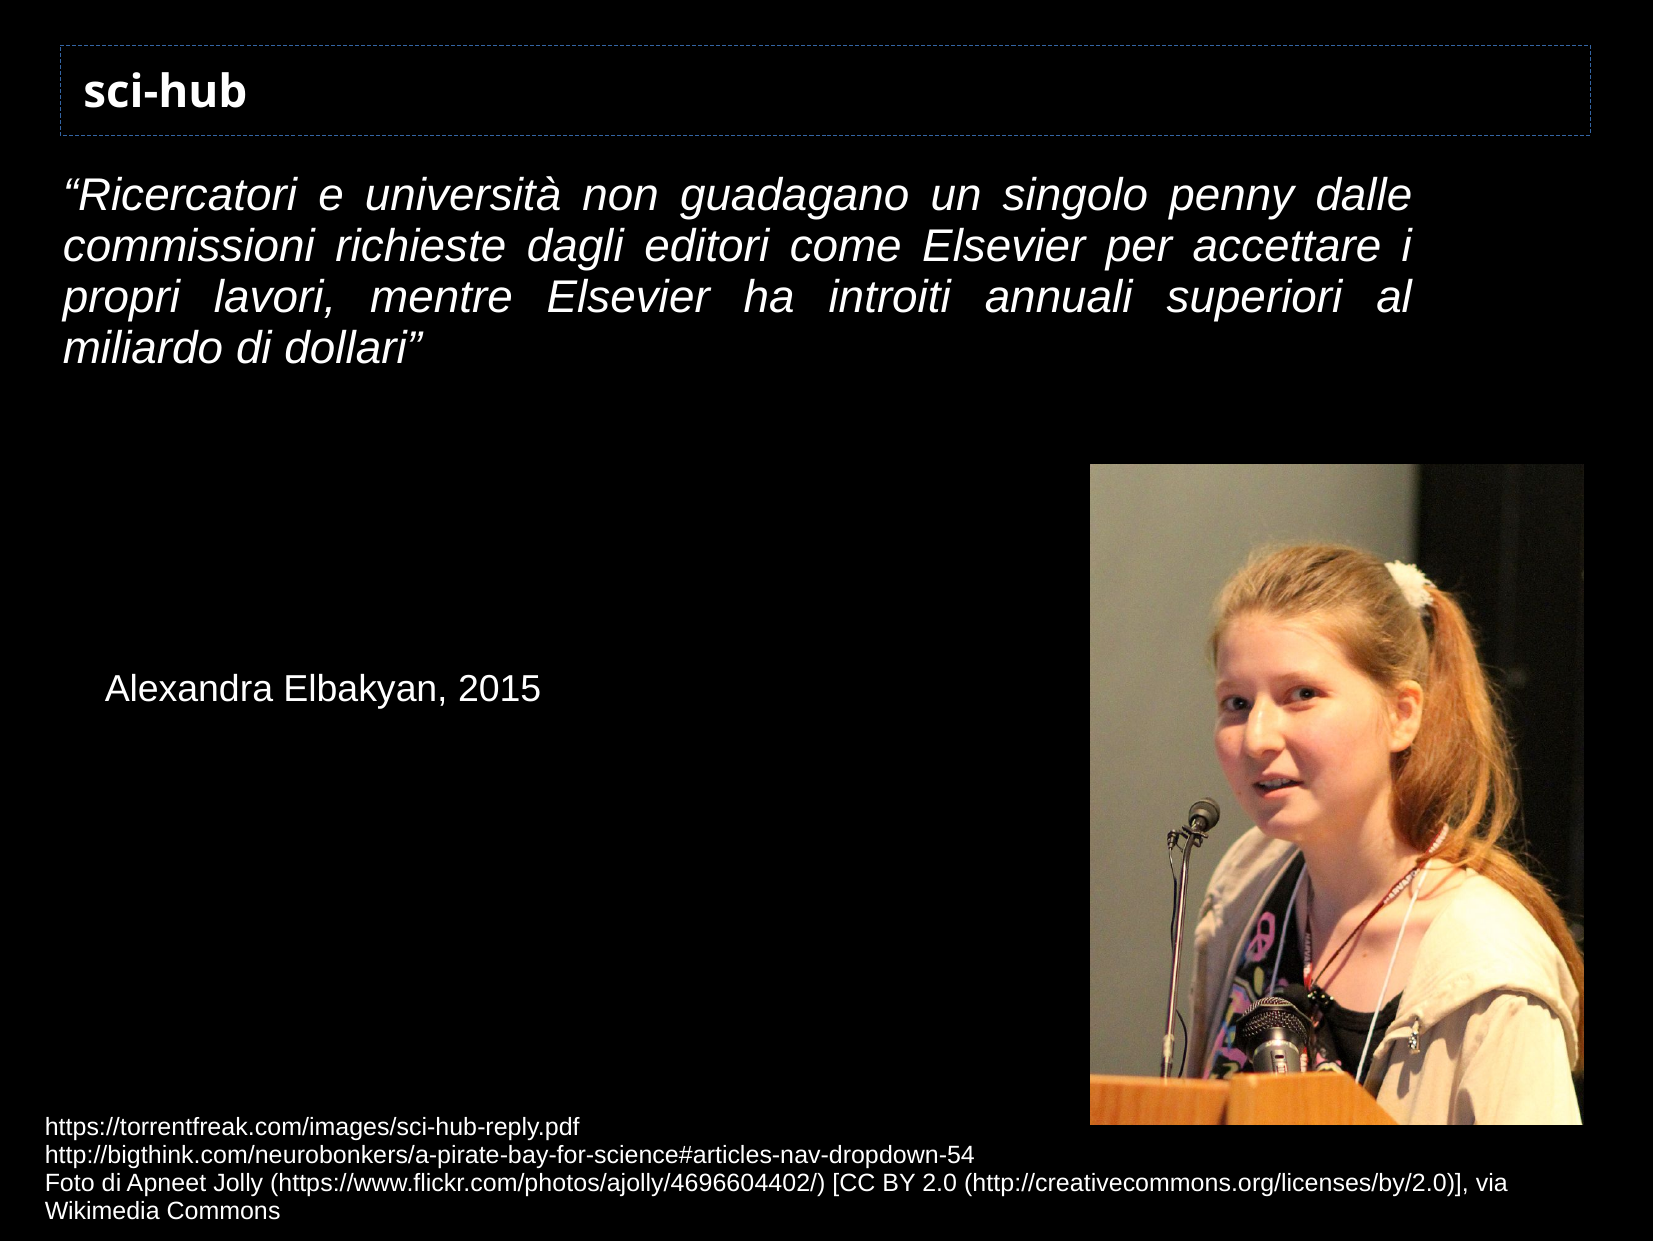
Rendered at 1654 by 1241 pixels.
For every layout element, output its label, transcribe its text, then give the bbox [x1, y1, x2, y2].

picture [1090, 464, 1584, 1126]
text_box “Ricercatori e università non guadagano un singolo penny dalle commissioni richieste dagli editori come Elsevier per accettare i propri lavori, mentre Elsevier ha introiti annuali superiori al miliardo di dollari” [48, 161, 1429, 535]
text_box Alexandra Elbakyan, 2015 [90, 660, 769, 801]
list sci-hub [60, 45, 1591, 136]
text_box https://torrentfreak.com/images/sci-hub-reply.pdf http://bigthink.com/neurobonkers/a-pirate-bay-for-science#articles-nav-dropdown-54 Foto di Apneet Jolly (https://www.flickr.com/photos/ajolly/4696604402/) [CC BY 2.0 (http://creativecommons.org/licenses/by/2.0)], via Wikimedia Commons [30, 1105, 1606, 1241]
